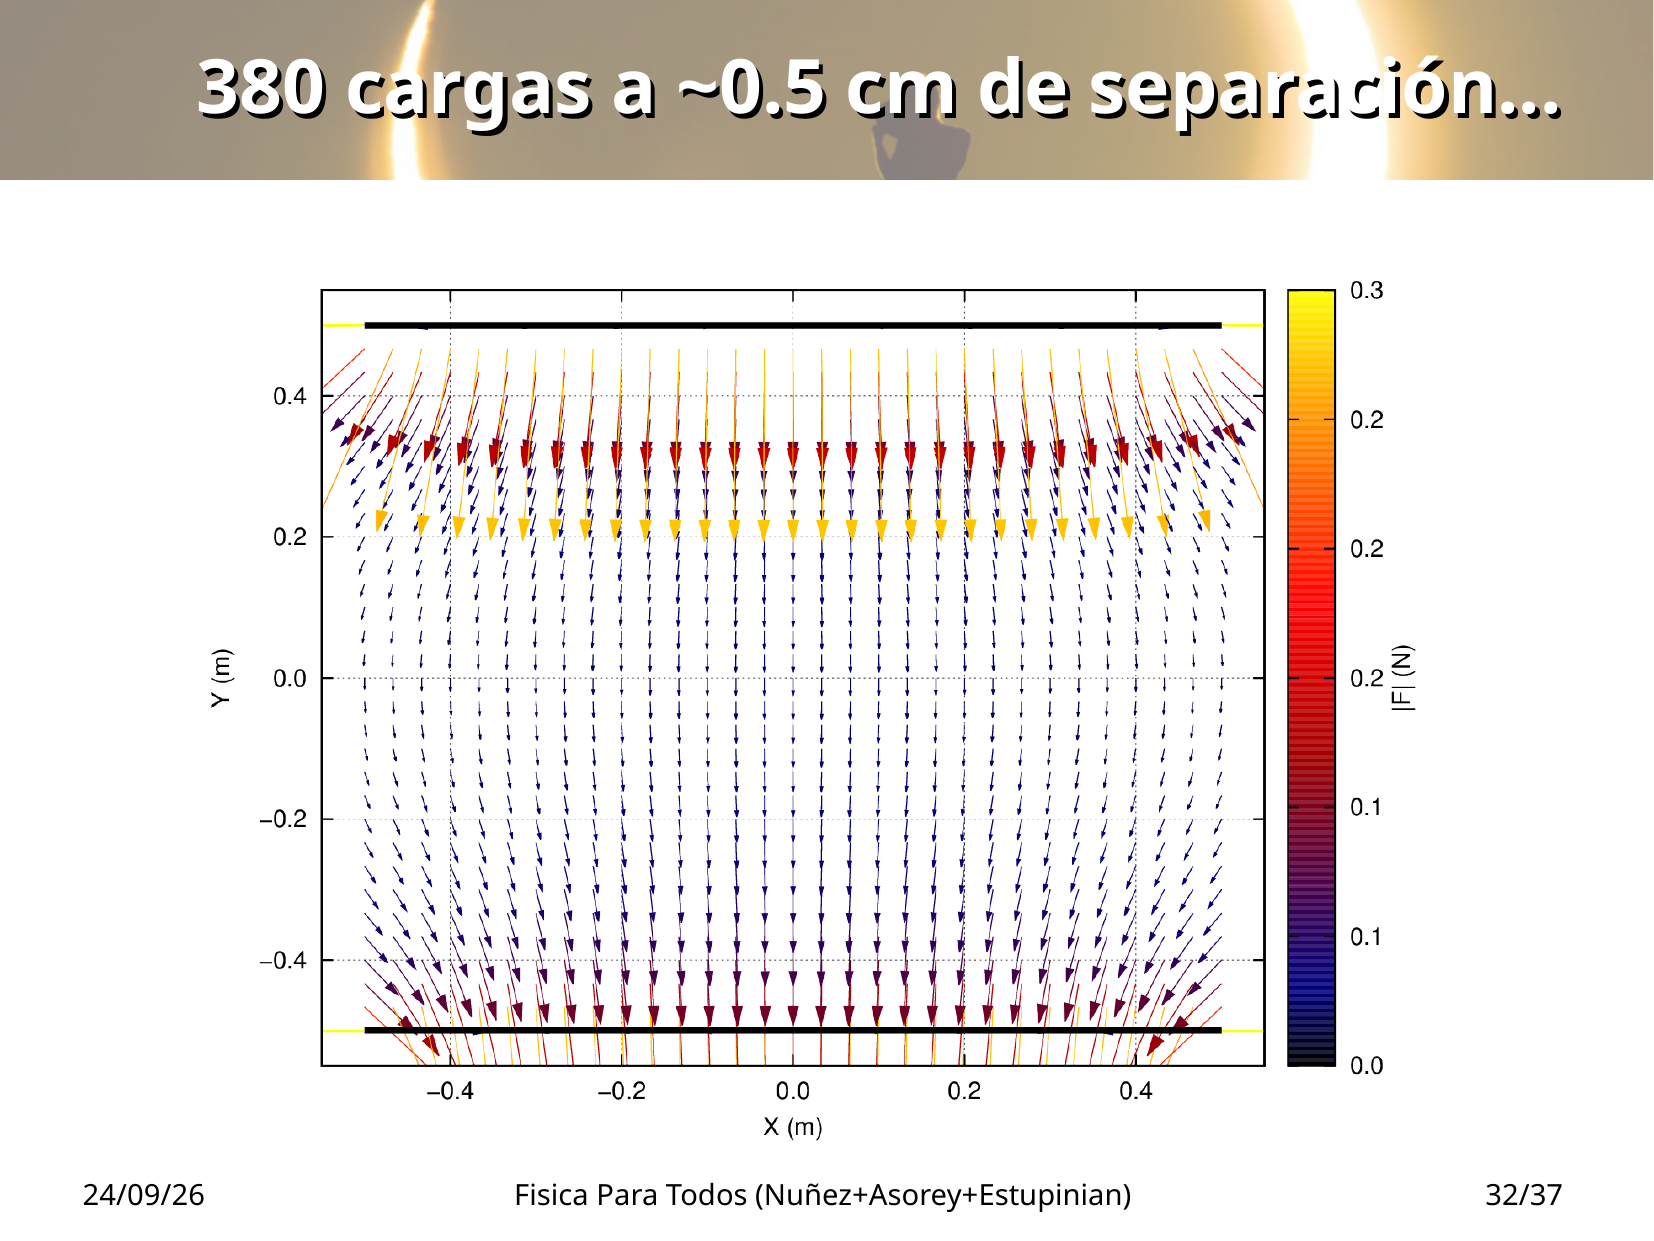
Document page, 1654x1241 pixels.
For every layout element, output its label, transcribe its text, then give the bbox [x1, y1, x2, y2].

picture [0, 0, 1654, 180]
picture [201, 260, 1464, 1144]
title 380 cargas a ~0.5 cm de separación... [75, 19, 1564, 151]
